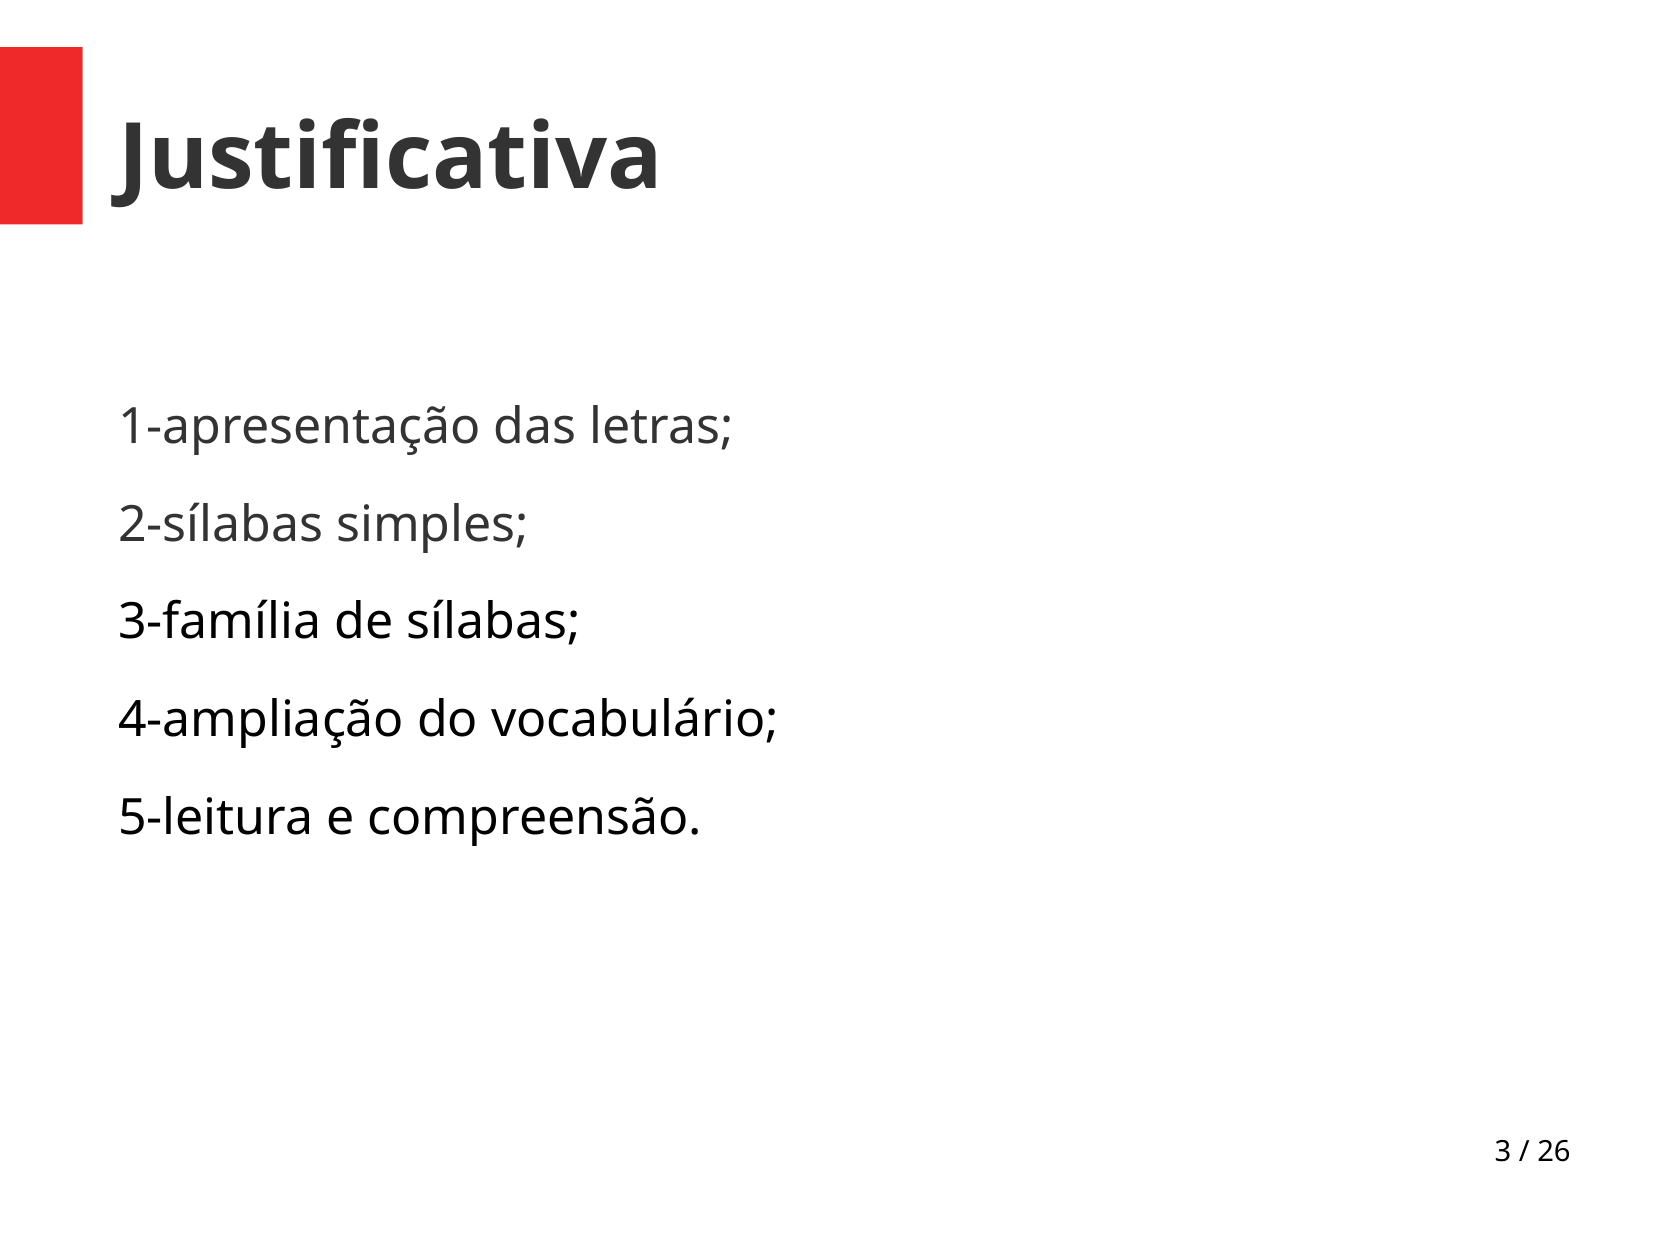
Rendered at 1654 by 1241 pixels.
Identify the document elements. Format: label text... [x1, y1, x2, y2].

list 1-apresentação das letras; 2-sílabas simples; 3-família de sílabas; 4-ampliação do vocabulário; 5-leitura e compreensão. [118, 389, 1536, 733]
title Justificativa [118, 49, 1571, 257]
